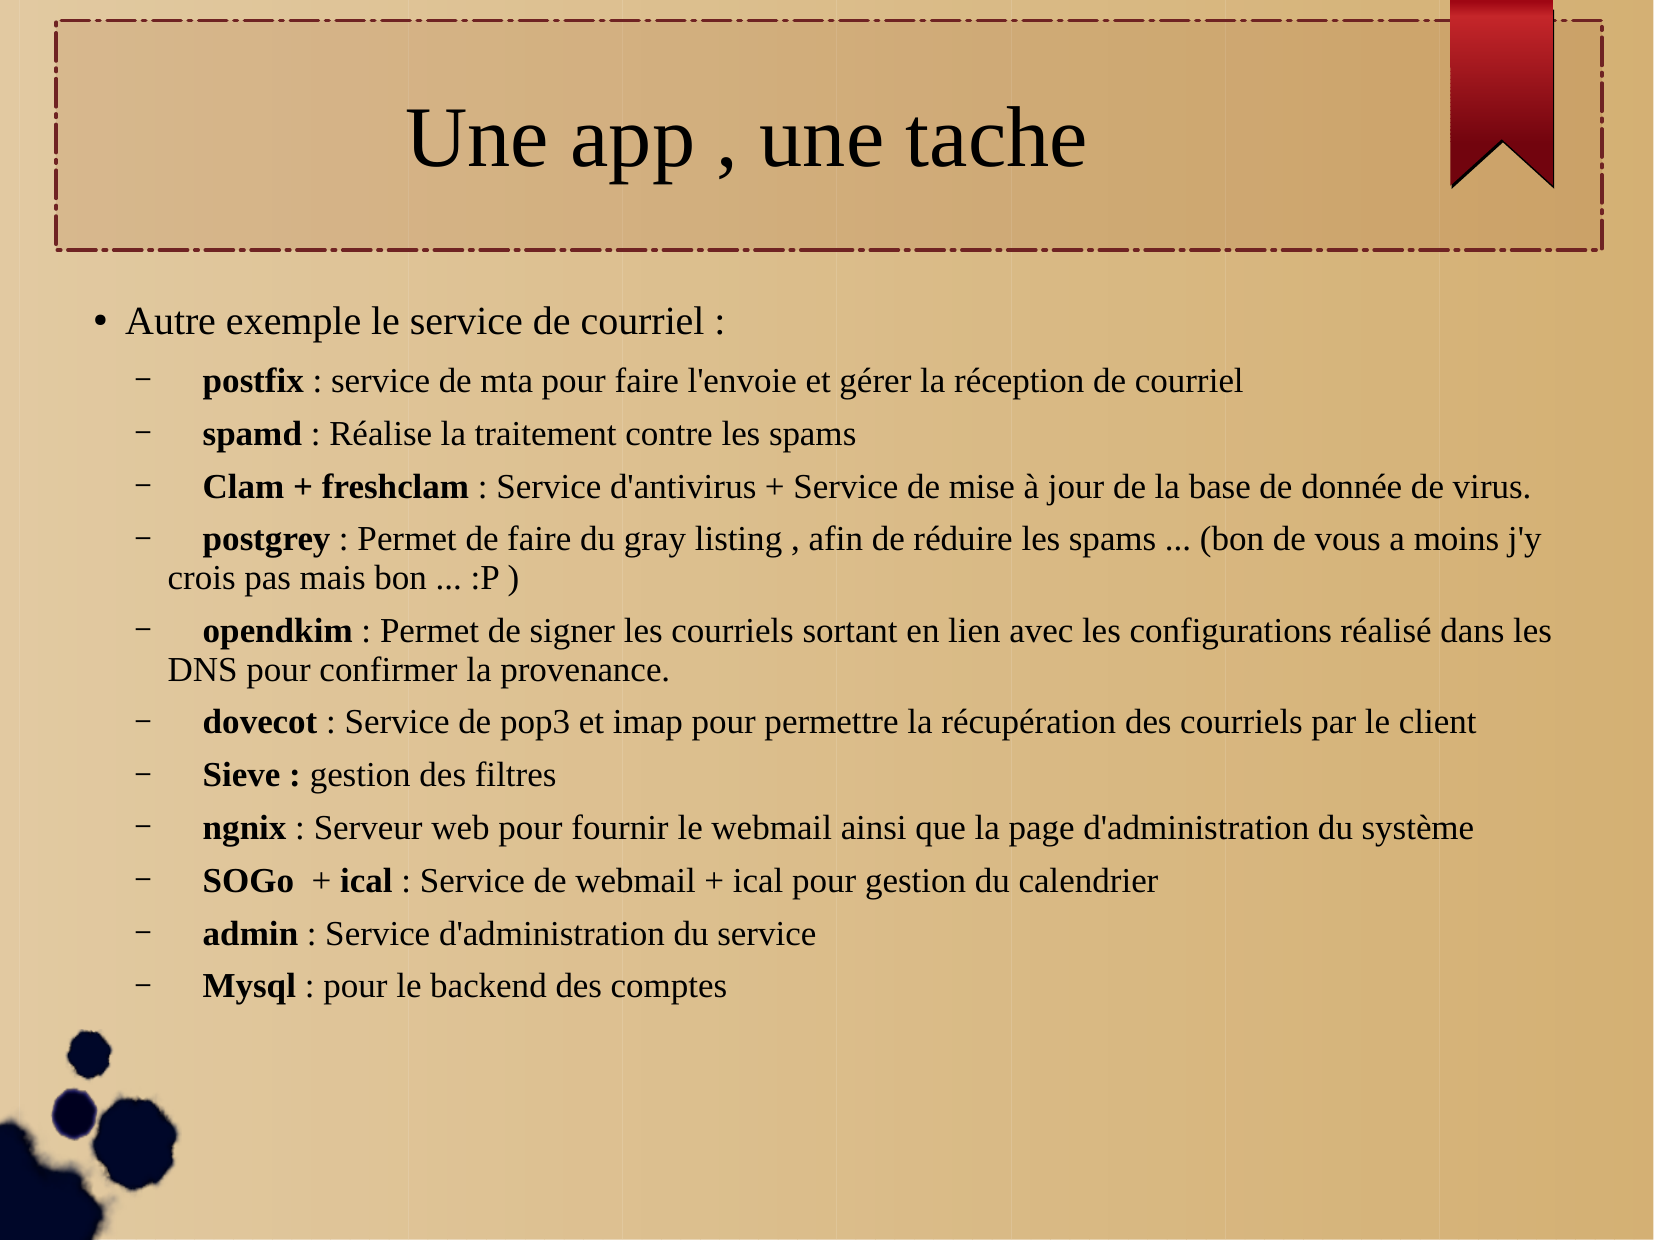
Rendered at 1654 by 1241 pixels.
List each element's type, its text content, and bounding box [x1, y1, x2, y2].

title Une app , une tache [82, 47, 1412, 229]
list Autre exemple le service de courriel : postfix : service de mta pour faire l'envoie et gérer la réception de courriel spamd : Réalise la traitement contre les spams Clam + freshclam : Service d'antivirus + Service de mise à jour de la base de donnée de virus. postgrey : Permet de faire du gray listing , afin de réduire les spams ... (bon de vous a moins j'y crois pas mais bon ... :P ) opendkim : Permet de signer les courriels sortant en lien avec les configurations réalisé dans les DNS pour confirmer la provenance. dovecot : Service de pop3 et imap pour permettre la récupération des courriels par le client Sieve : gestion des filtres ngnix : Serveur web pour fournir le webmail ainsi que la page d'administration du système SOGo + ical : Service de webmail + ical pour gestion du calendrier admin : Service d'administration du service Mysql : pour le backend des comptes [82, 299, 1571, 1019]
